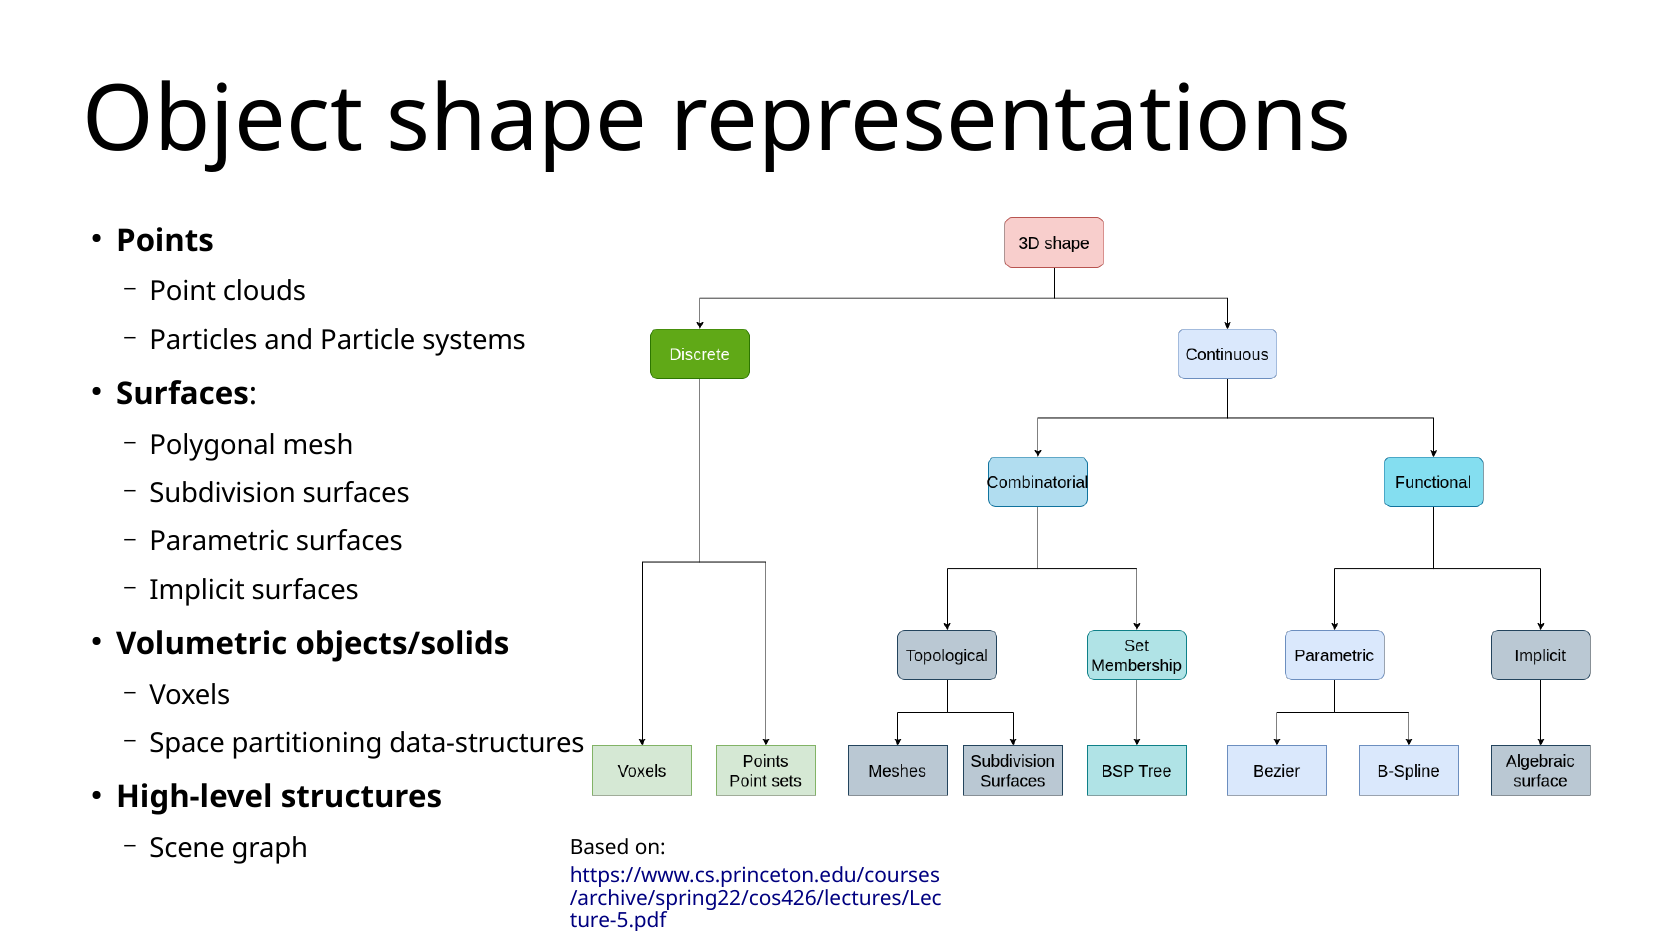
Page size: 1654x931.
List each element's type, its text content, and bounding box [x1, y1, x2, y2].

title Object shape representations [82, 37, 1571, 193]
list Points Point clouds Particles and Particle systems Surfaces: Polygonal mesh Subdivision surfaces Parametric surfaces Implicit surfaces Volumetric objects/solids Voxels Space partitioning data-structures High-level structures Scene graph [82, 217, 1571, 871]
text_box Based on: https://www.cs.princeton.edu/courses/archive/spring22/cos426/lectures/Lecture-5.pdf [555, 825, 961, 892]
picture [592, 217, 1591, 796]
